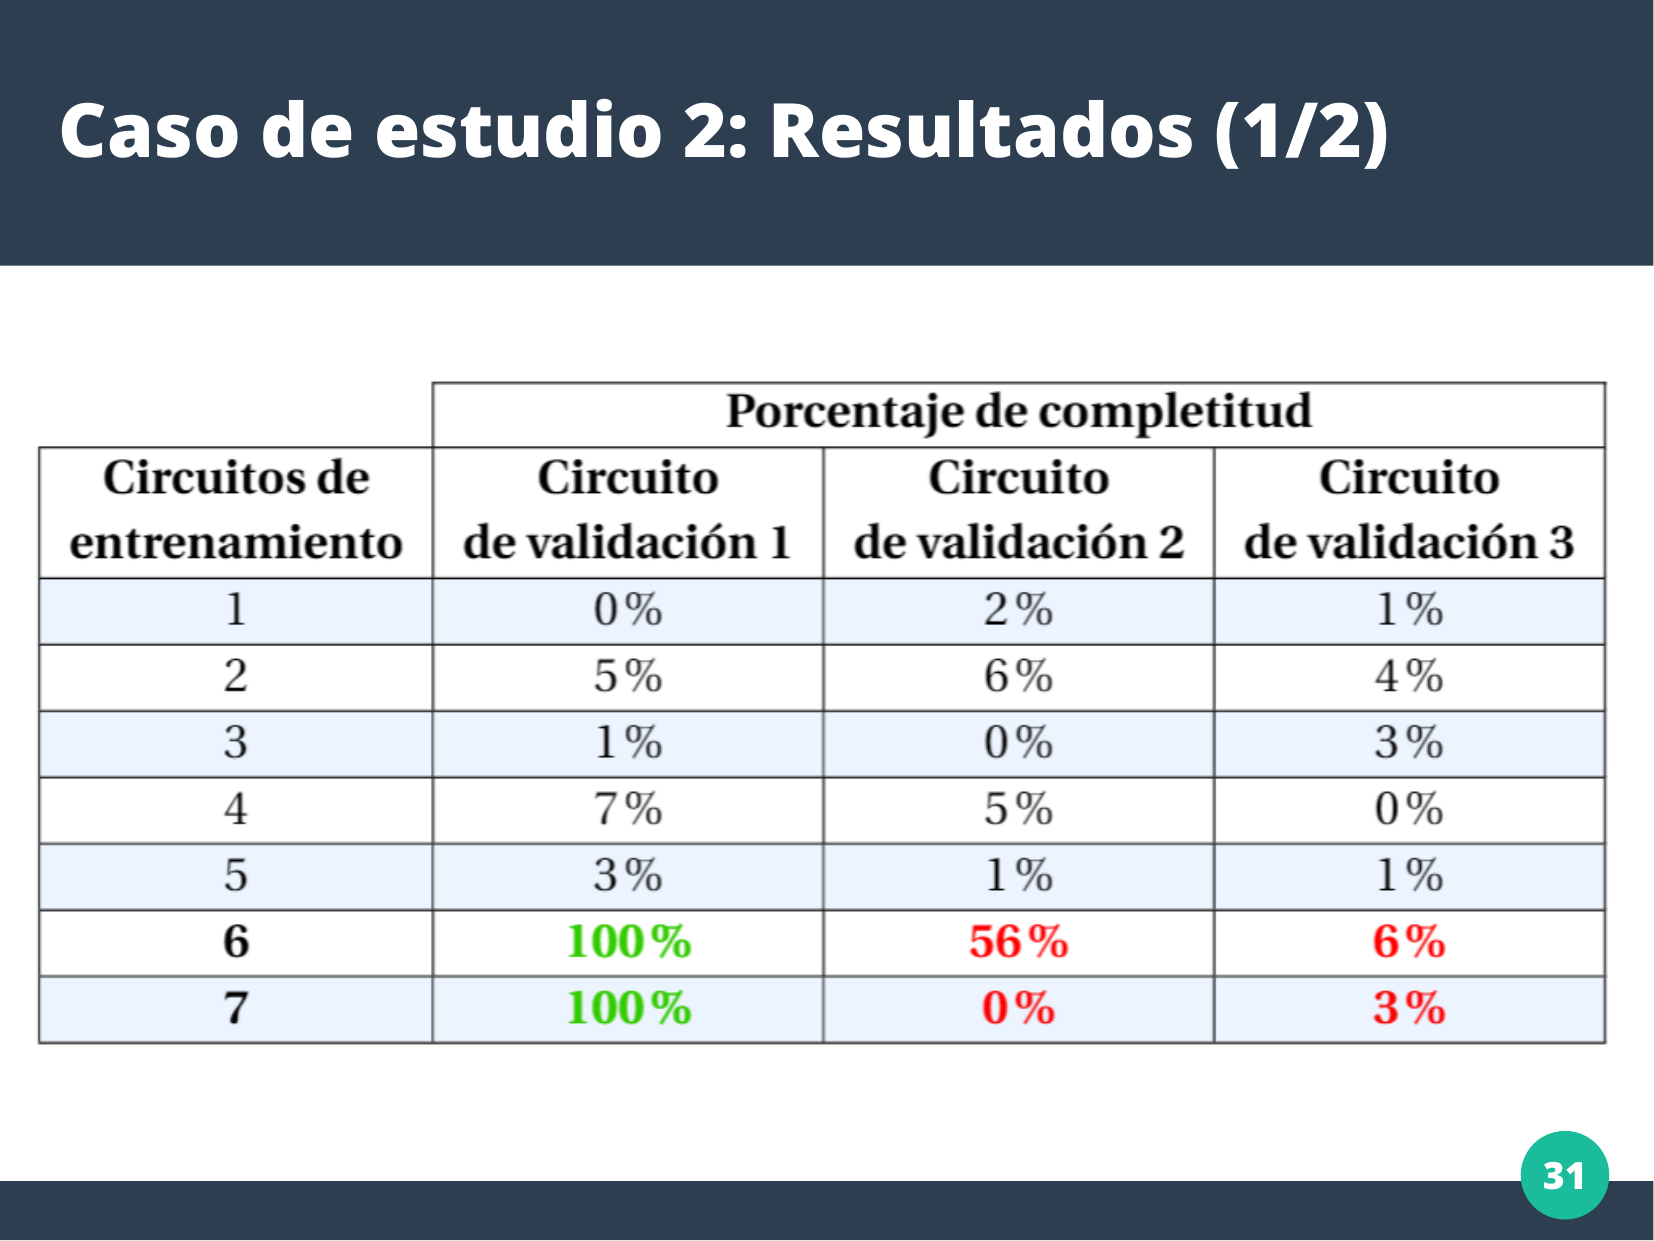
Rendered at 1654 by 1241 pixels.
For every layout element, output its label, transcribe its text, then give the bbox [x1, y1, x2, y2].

picture [32, 377, 1619, 1056]
title Caso de estudio 2: Resultados (1/2) [59, 49, 1595, 207]
